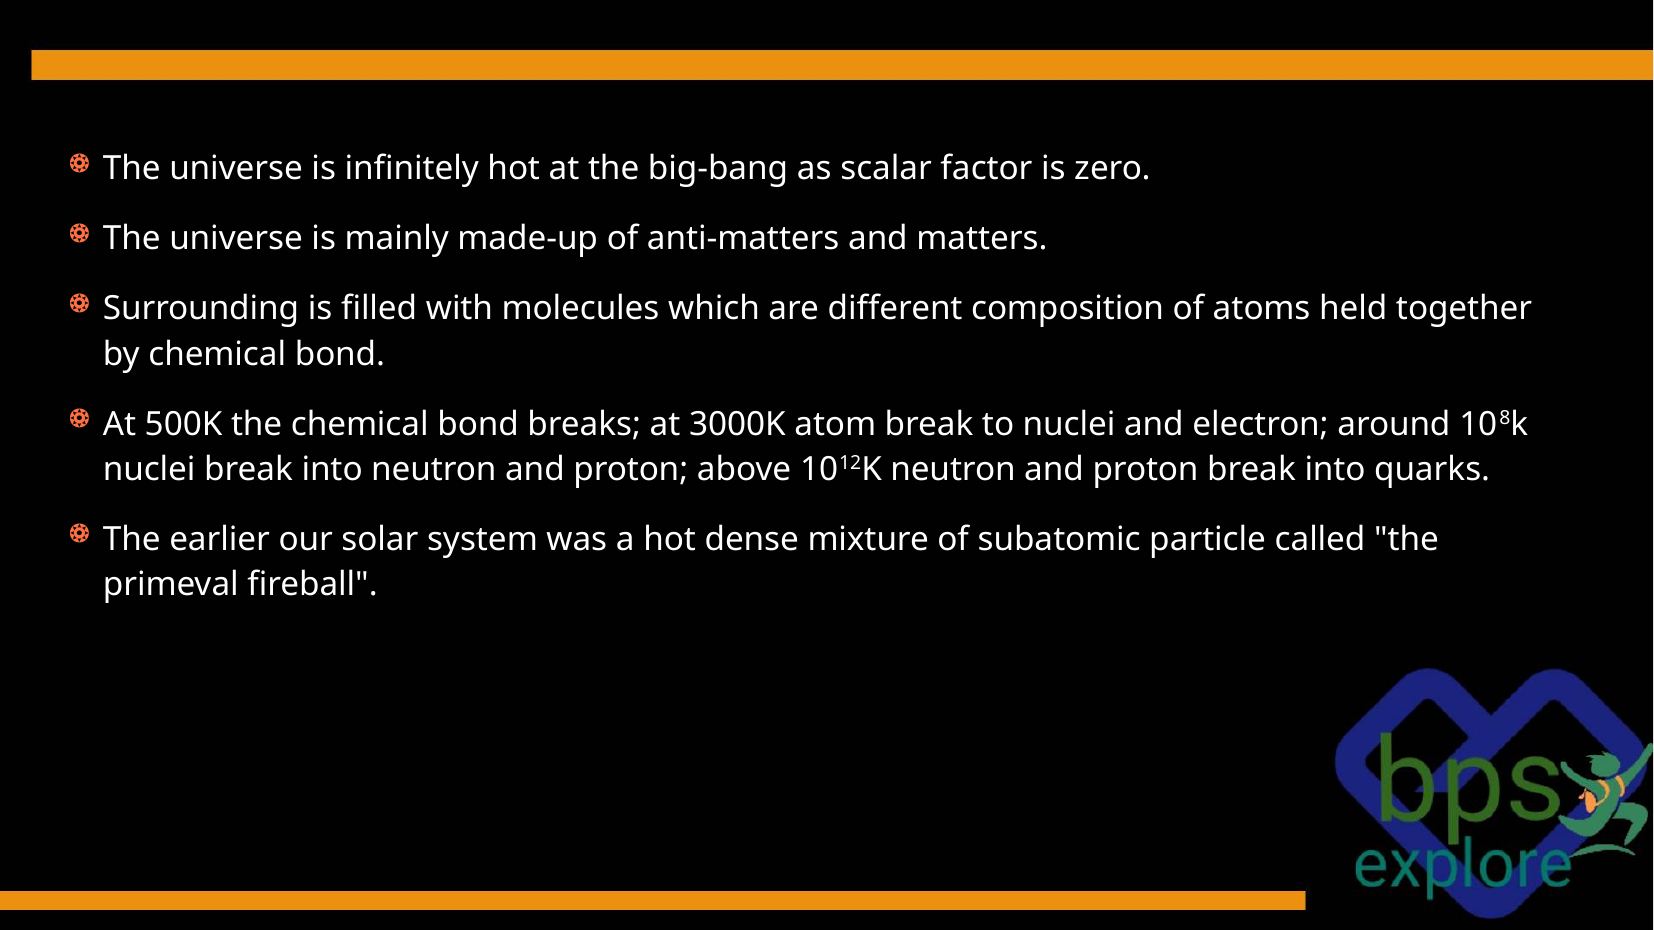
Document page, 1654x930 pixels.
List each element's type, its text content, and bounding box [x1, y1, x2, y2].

text_box The universe is infinitely hot at the big-bang as scalar factor is zero. The universe is mainly made-up of anti-matters and matters. Surrounding is filled with molecules which are different composition of atoms held together by chemical bond. At 500K the chemical bond breaks; at 3000K atom break to nuclei and electron; around 108k nuclei break into neutron and proton; above 1012K neutron and proton break into quarks. The earlier our solar system was a hot dense mixture of subatomic particle called "the primeval fireball". [52, 136, 1567, 840]
picture [0, 0, 1654, 930]
